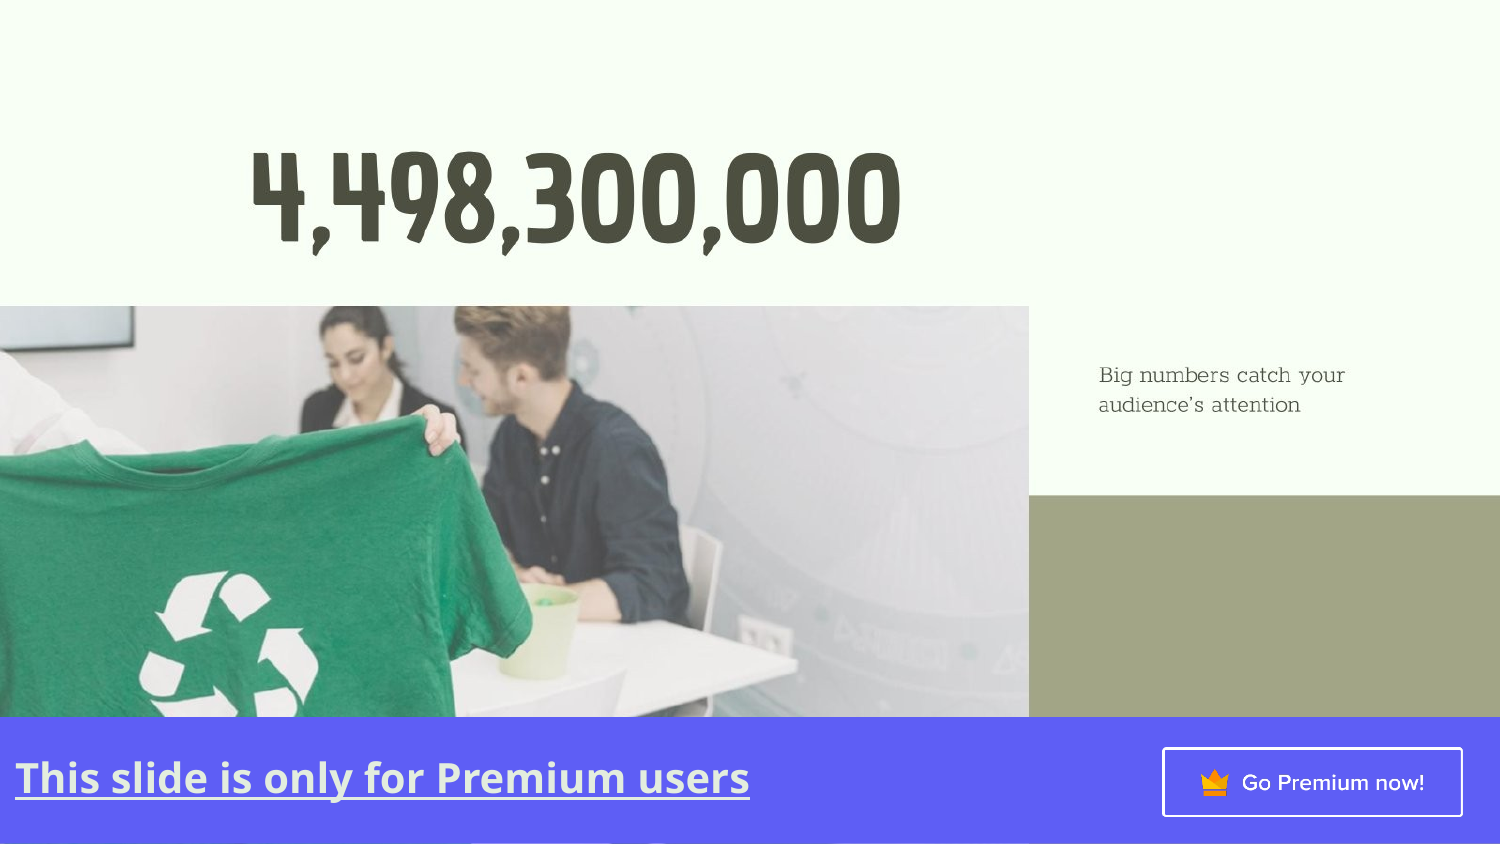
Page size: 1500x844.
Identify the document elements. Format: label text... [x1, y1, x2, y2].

picture [1162, 747, 1463, 817]
text_box This slide is only for Premium users [0, 717, 1500, 844]
picture [0, 0, 1500, 717]
